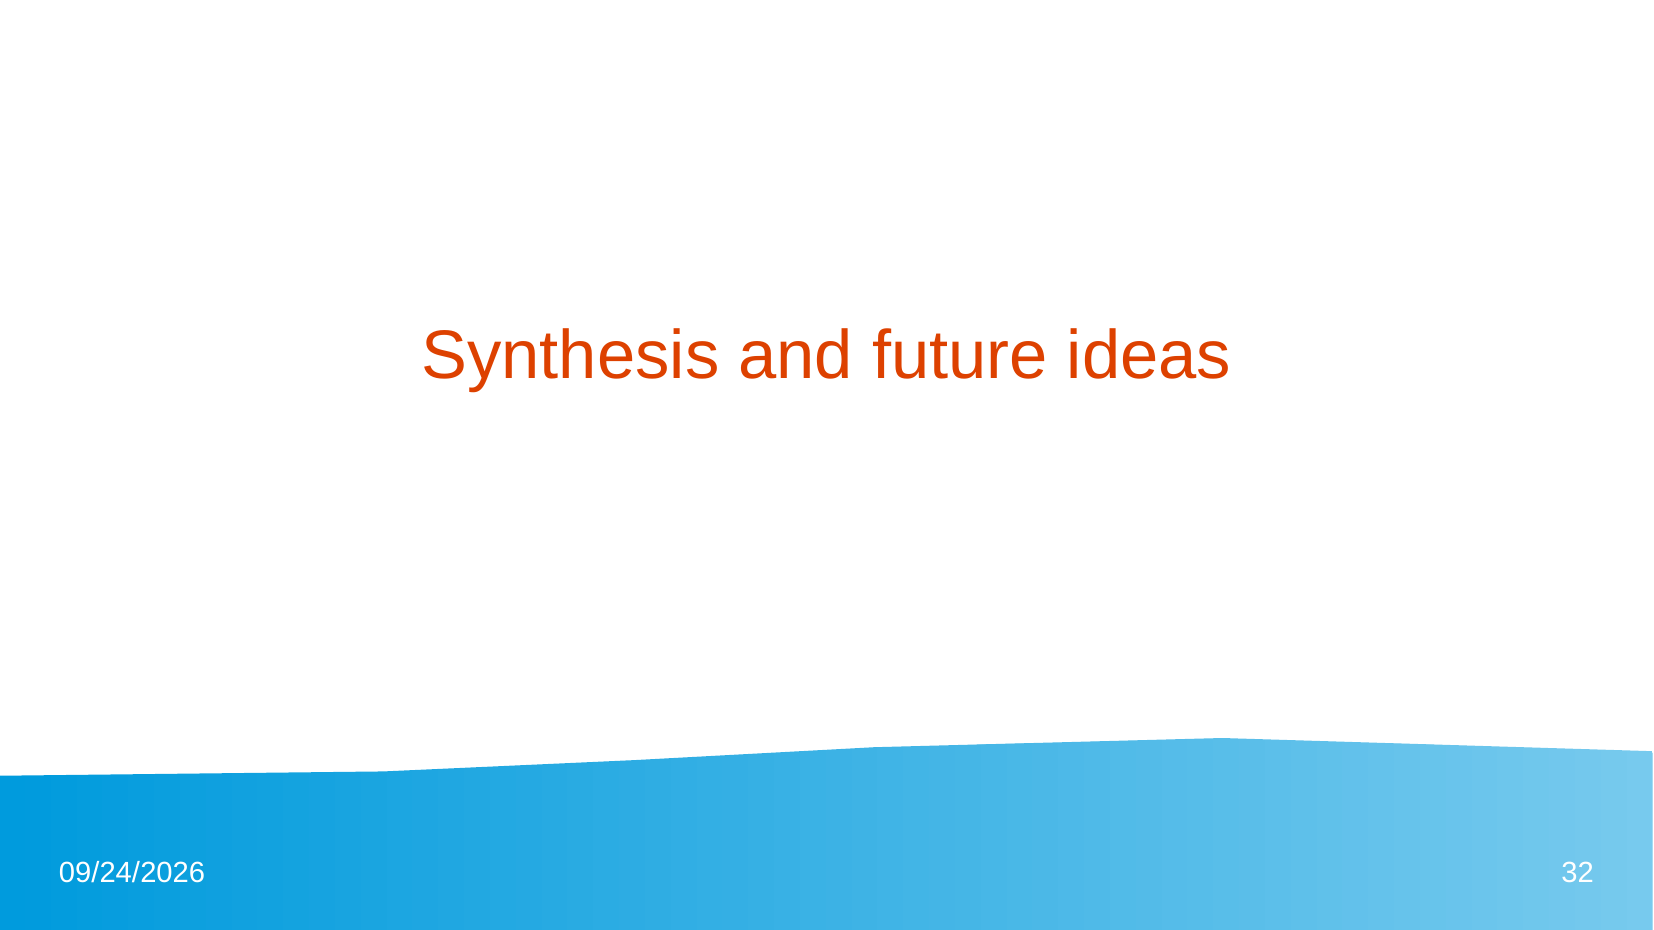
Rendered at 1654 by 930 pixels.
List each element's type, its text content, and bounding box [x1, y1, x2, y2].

title Synthesis and future ideas [219, 265, 1434, 443]
